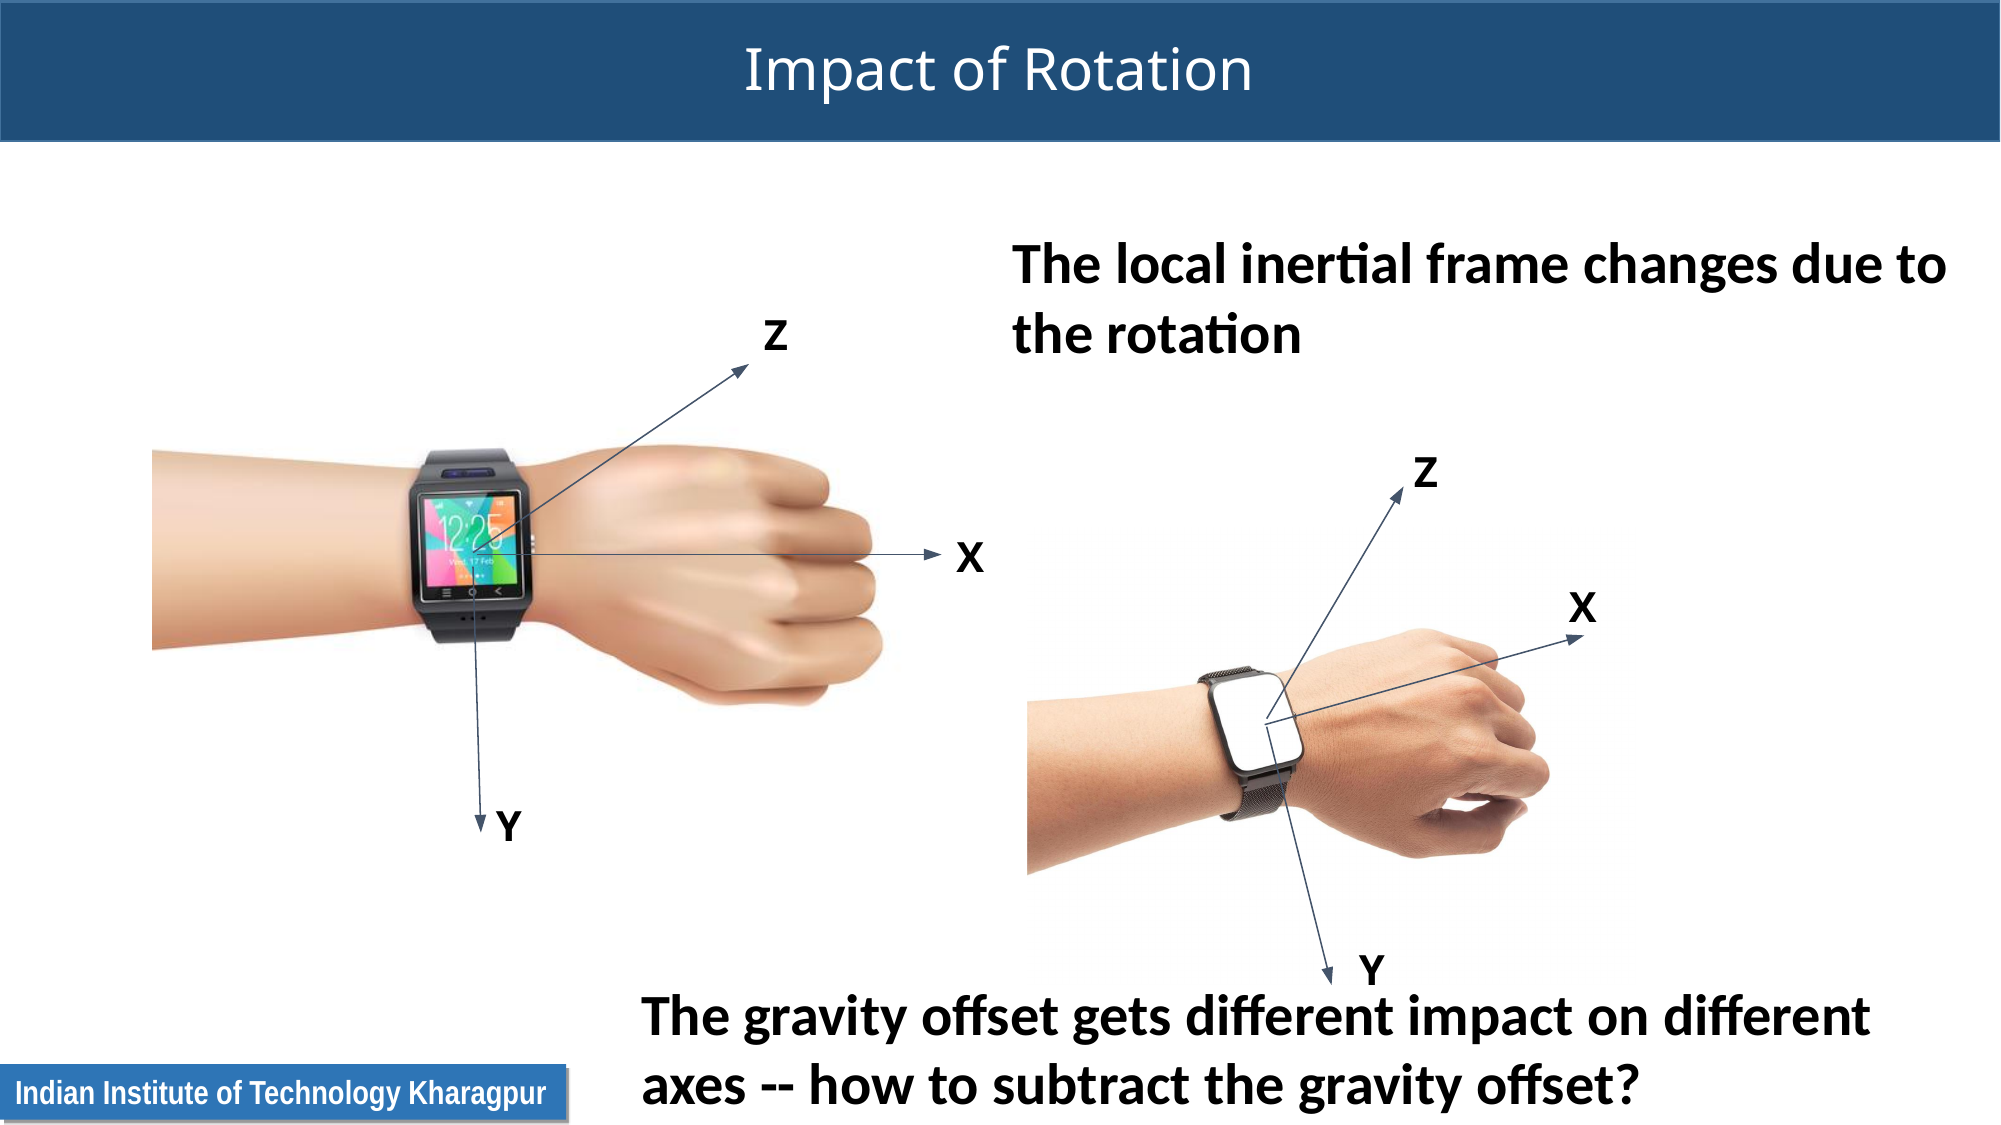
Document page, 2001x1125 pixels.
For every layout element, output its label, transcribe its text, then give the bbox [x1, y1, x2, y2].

text_box Z [748, 293, 803, 375]
text_box X [1554, 565, 1608, 647]
title Impact of Rotation [0, 1, 2000, 141]
text_box The gravity offset gets different impact on different axes -- how to subtract the gravity offset? [626, 969, 1974, 1125]
picture [152, 246, 909, 866]
picture [1027, 527, 1636, 969]
text_box The local inertial frame changes due to the rotation [997, 218, 1966, 375]
text_box Y [480, 784, 535, 866]
text_box Z [1398, 431, 1453, 513]
text_box X [941, 515, 996, 597]
text_box Y [1343, 929, 1398, 969]
